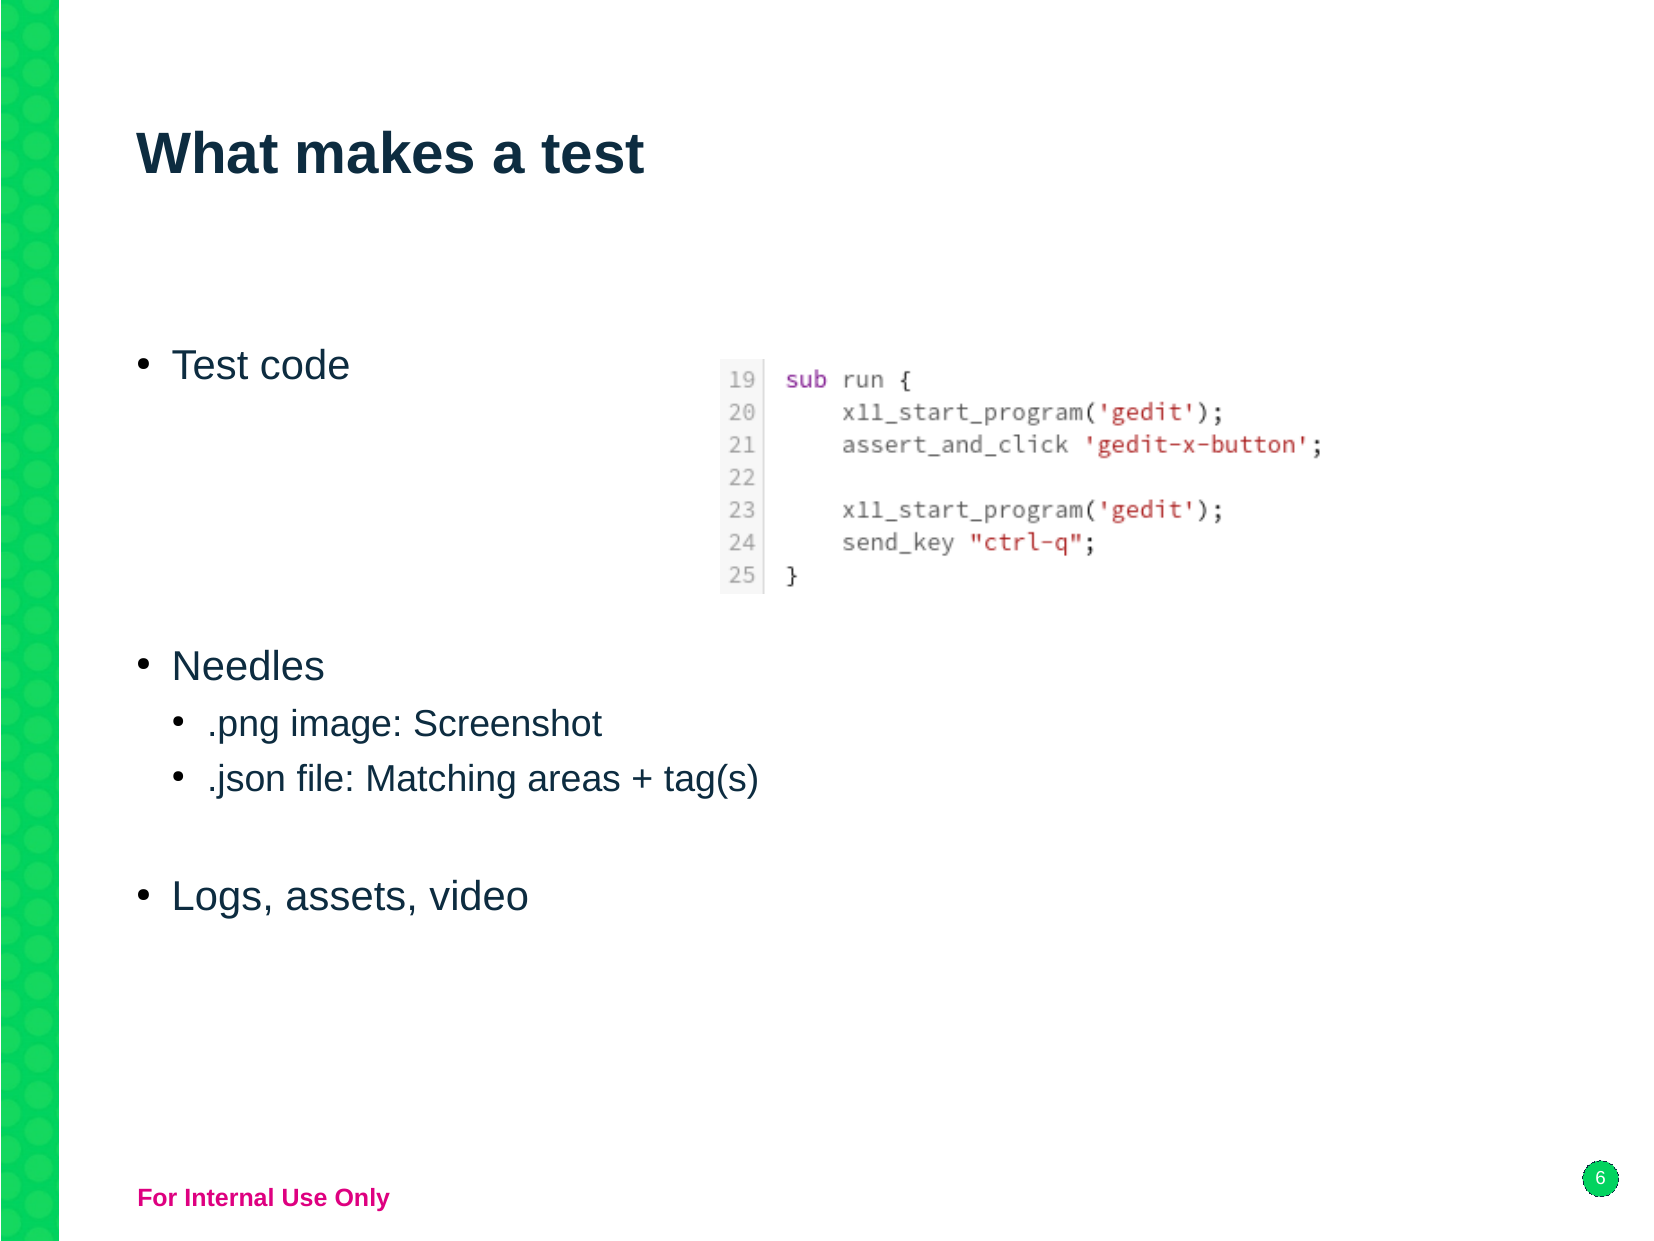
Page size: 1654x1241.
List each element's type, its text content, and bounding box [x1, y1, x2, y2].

text_box For Internal Use Only [122, 1175, 406, 1234]
list Test code Needles .png image: Screenshot .json file: Matching areas + tag(s) Logs, assets, video [121, 330, 1531, 1100]
title What makes a test [121, 49, 1531, 257]
picture [720, 359, 1354, 594]
picture [1, 0, 59, 1241]
